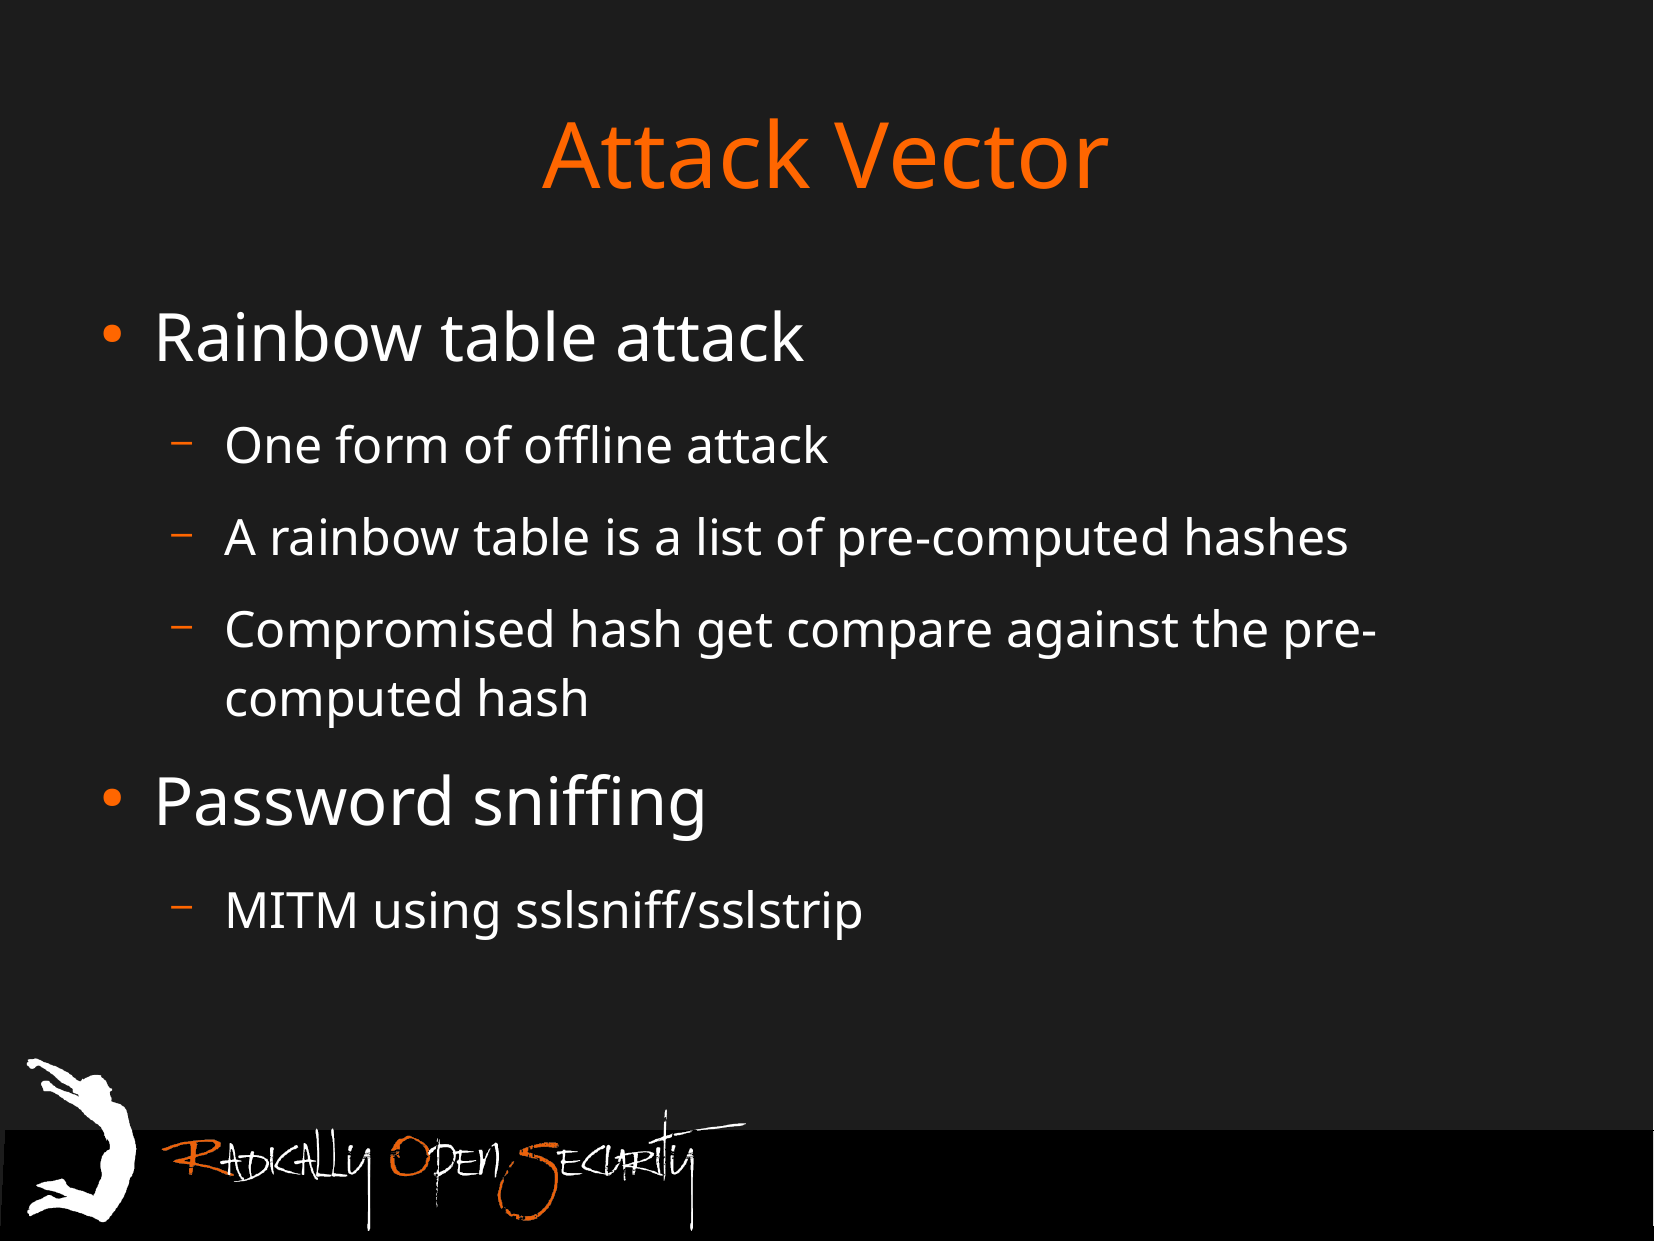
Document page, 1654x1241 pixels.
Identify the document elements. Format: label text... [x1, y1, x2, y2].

picture [0, 1022, 778, 1241]
list Rainbow table attack One form of offline attack A rainbow table is a list of pre-computed hashes Compromised hash get compare against the pre-computed hash Password sniffing MITM using sslsniff/sslstrip [82, 290, 1571, 1010]
title Attack Vector [82, 49, 1571, 257]
